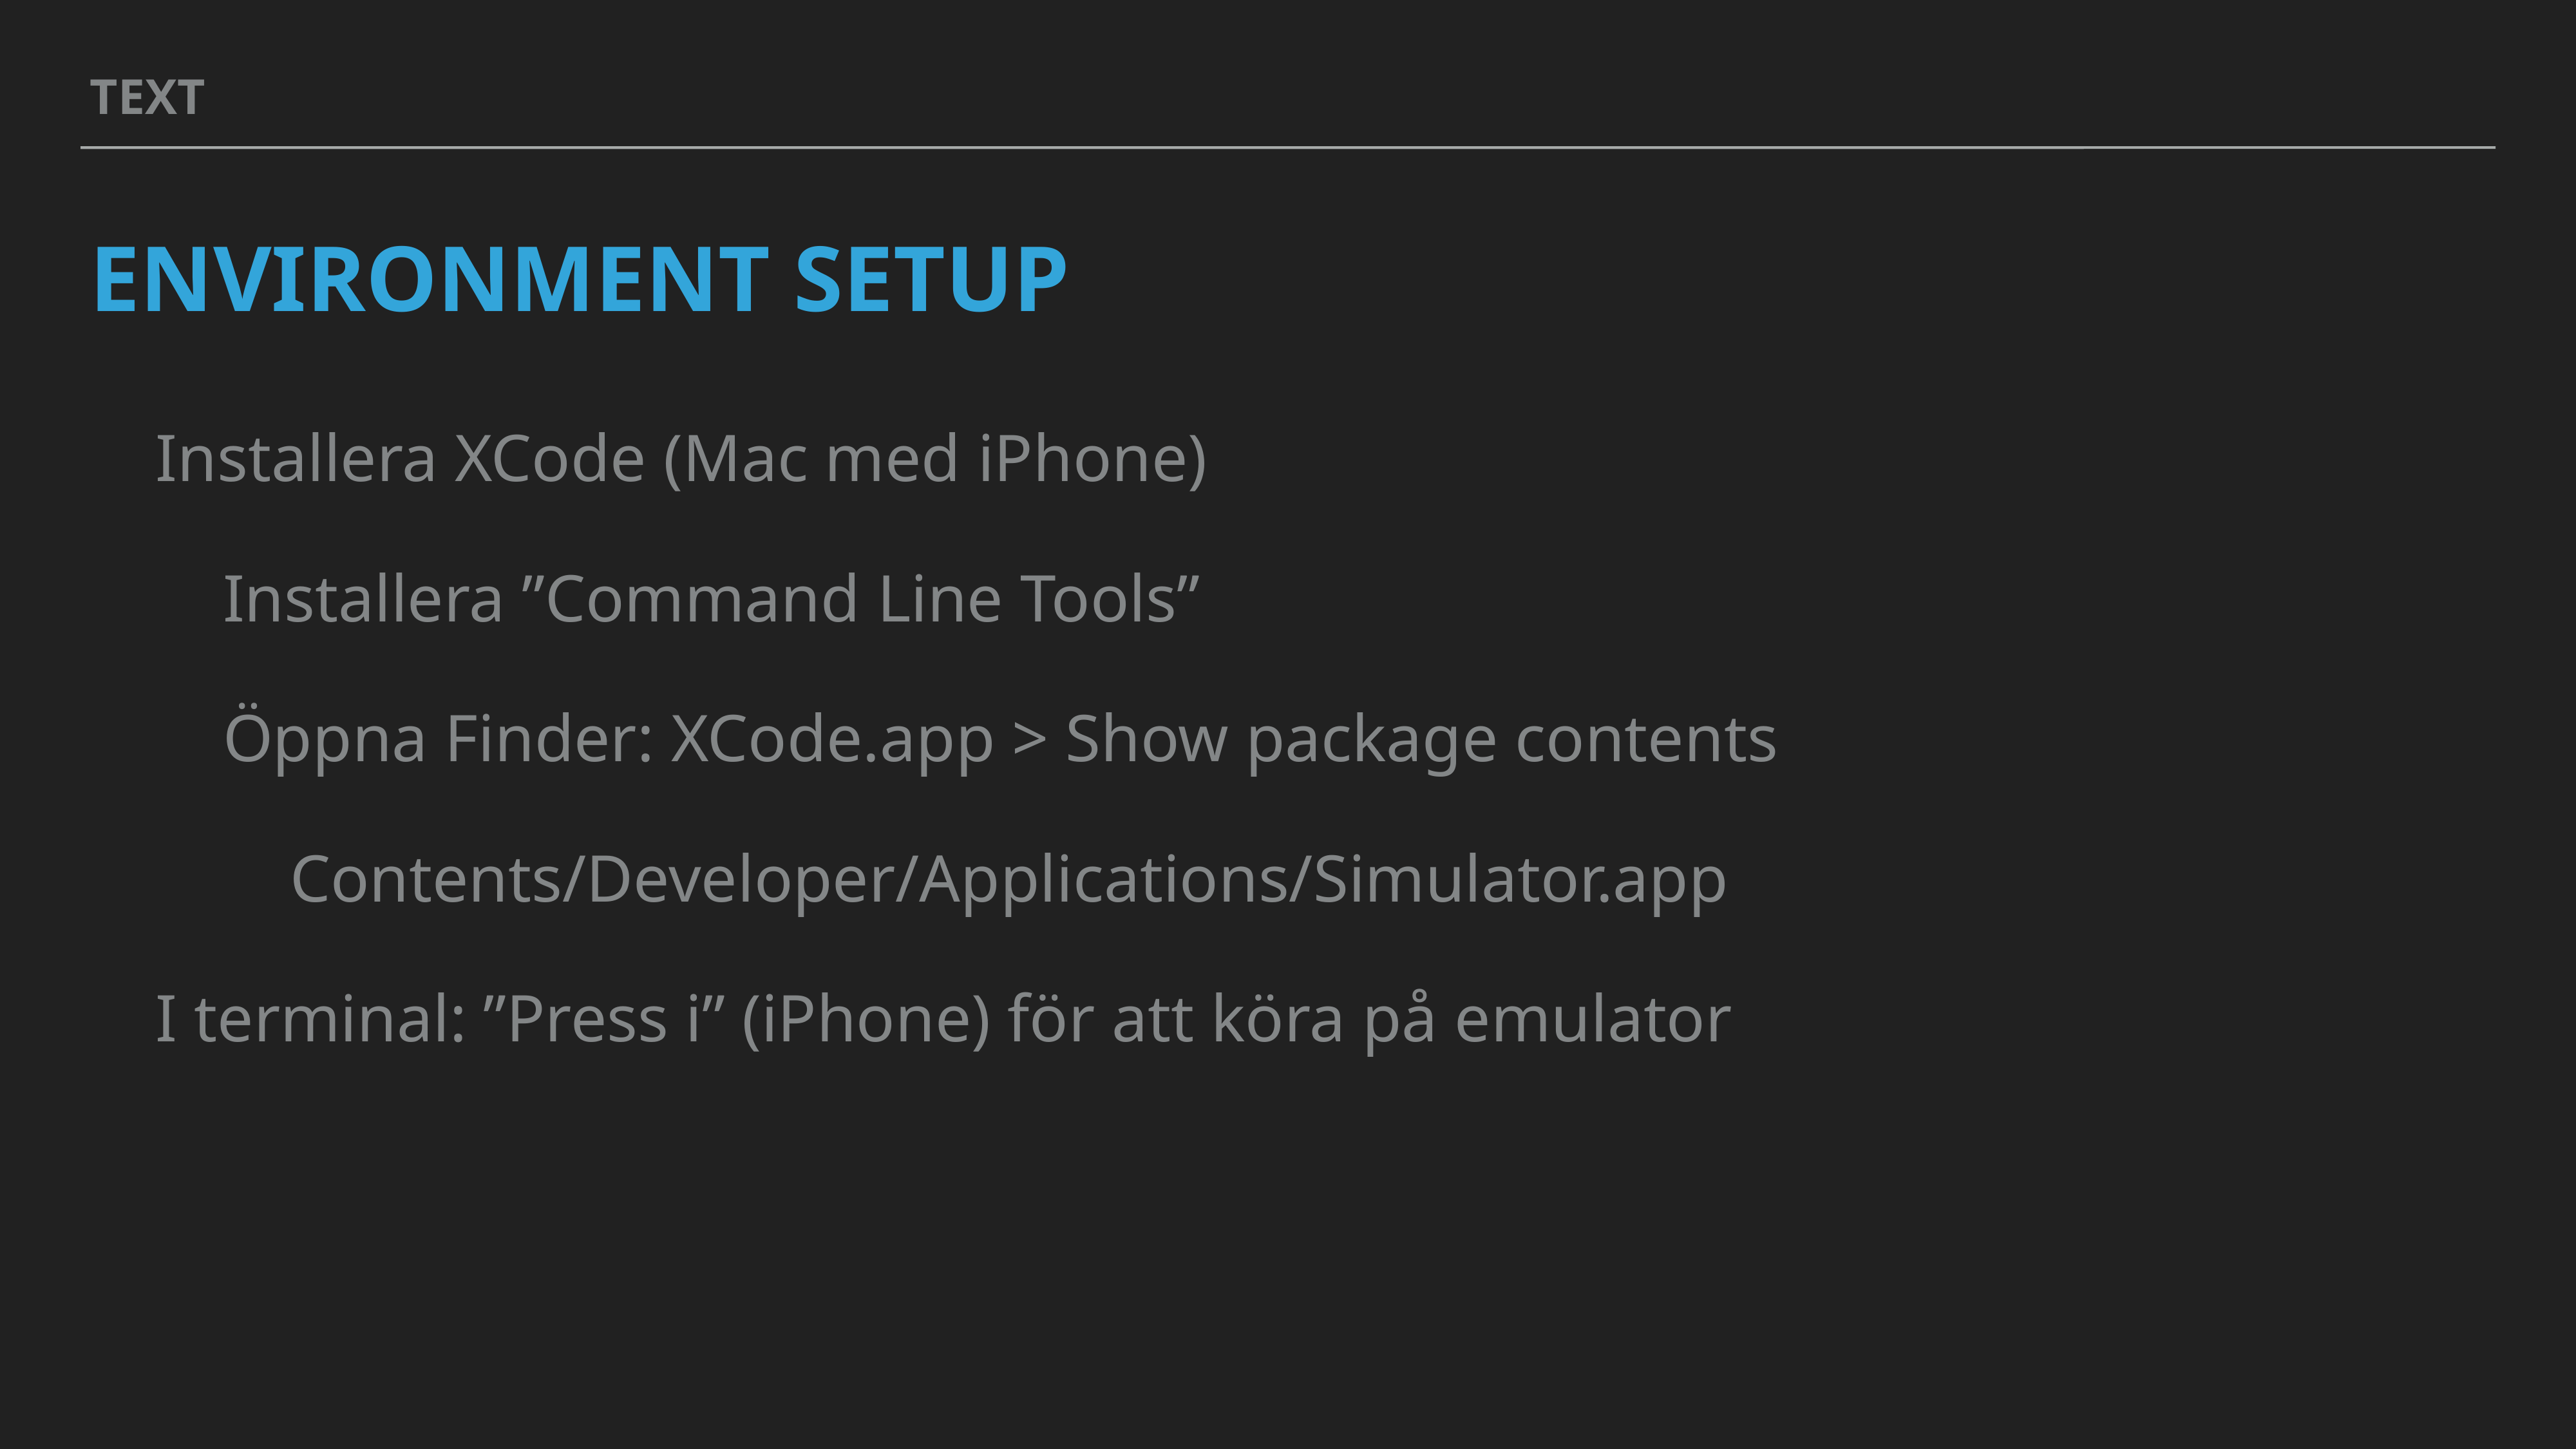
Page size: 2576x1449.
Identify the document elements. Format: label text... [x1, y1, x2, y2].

text_box Installera XCode (Mac med iPhone) Installera ”Command Line Tools” Öppna Finder: XCode.app > Show package contents Contents/Developer/Applications/Simulator.app I terminal: ”Press i” (iPhone) för att köra på emulator [80, 408, 2496, 1315]
text_box Environment Setup [80, 228, 2496, 336]
